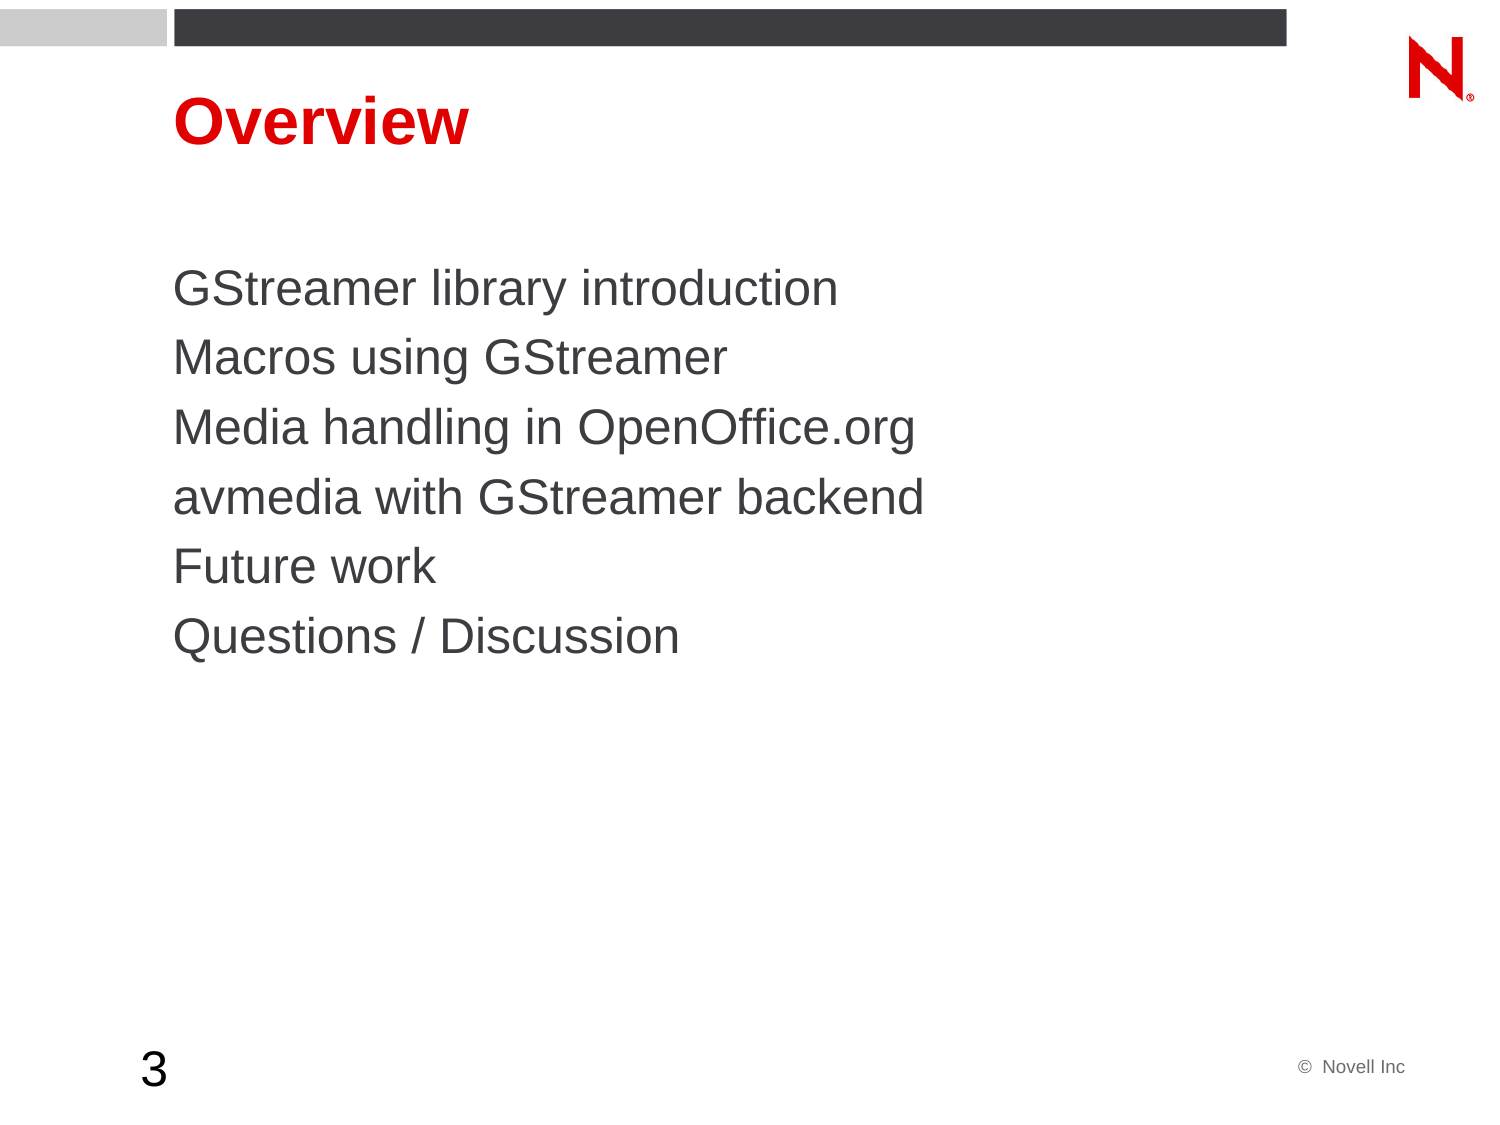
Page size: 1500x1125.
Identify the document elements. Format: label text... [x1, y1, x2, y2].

picture [1404, 32, 1477, 105]
title Overview [173, 41, 1395, 205]
list GStreamer library introduction Macros using GStreamer Media handling in OpenOffice.org avmedia with GStreamer backend Future work Questions / Discussion [172, 246, 1413, 977]
